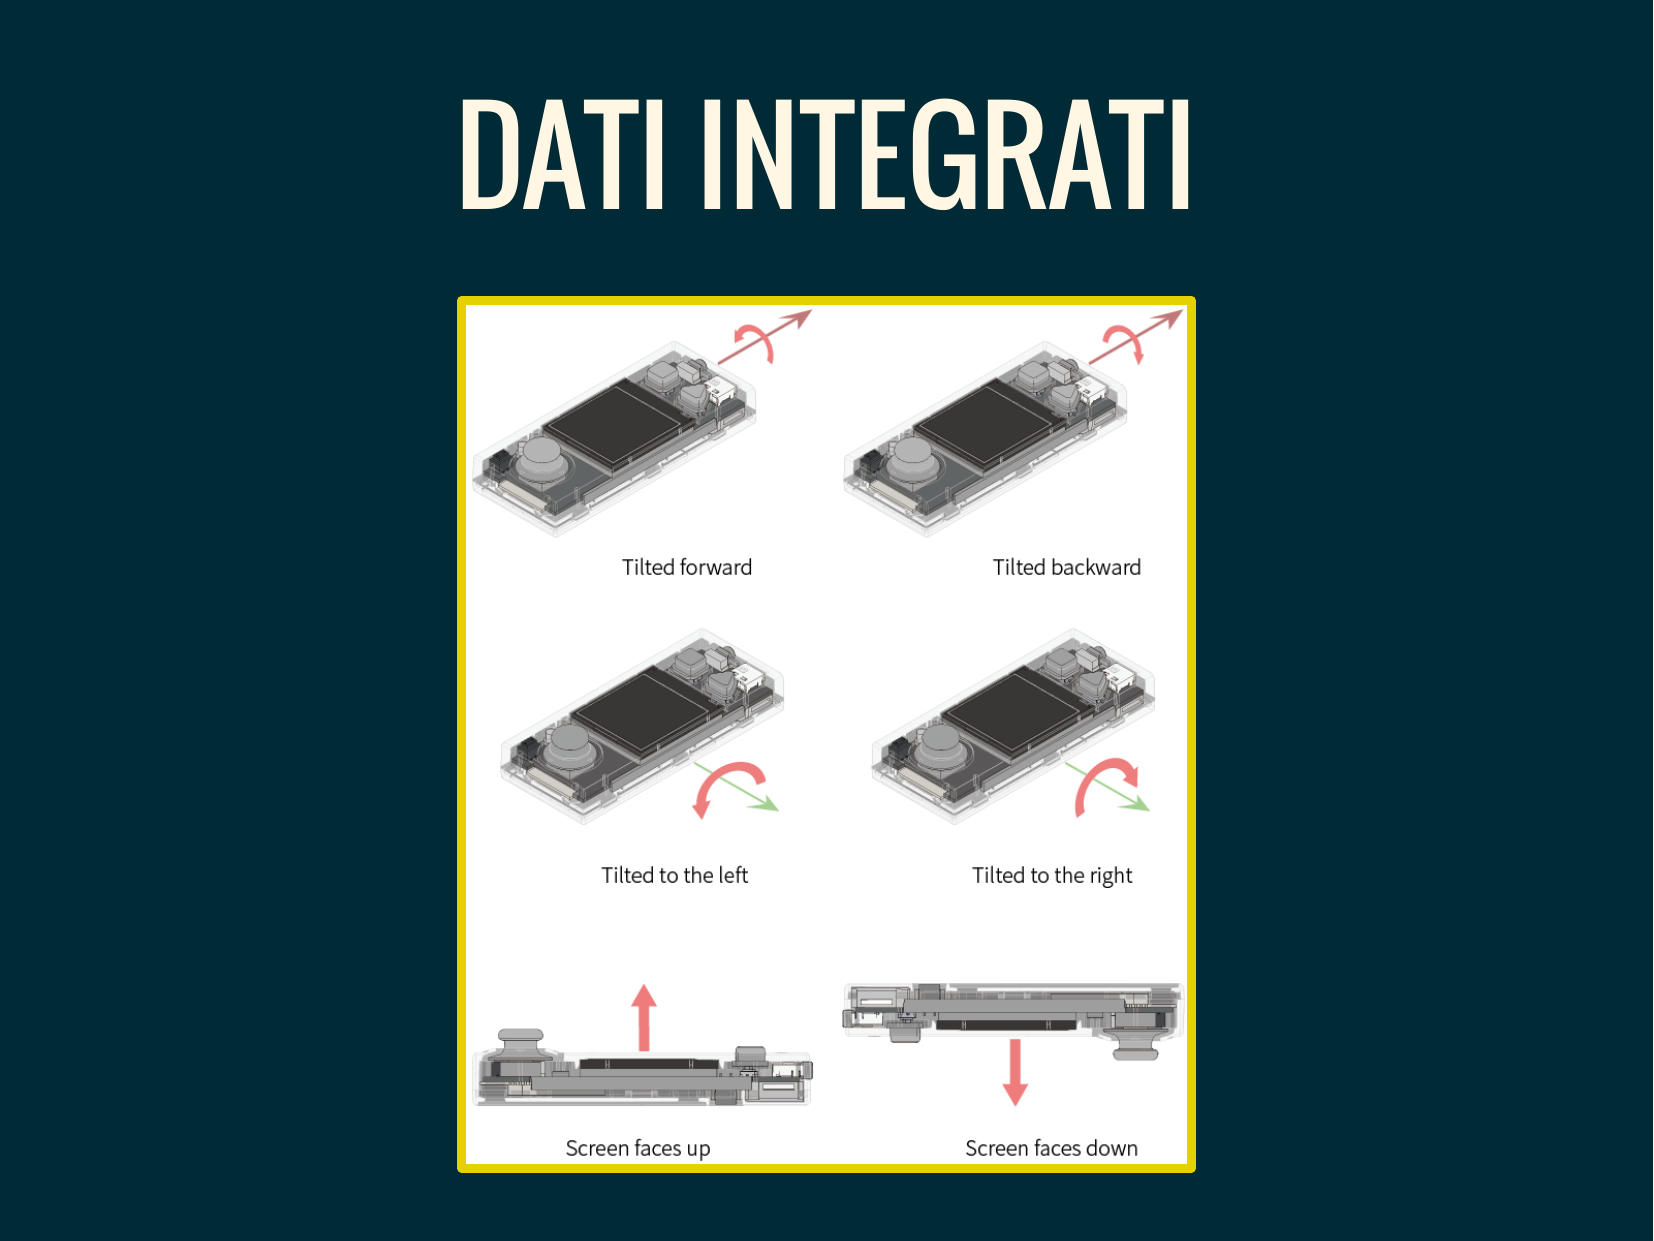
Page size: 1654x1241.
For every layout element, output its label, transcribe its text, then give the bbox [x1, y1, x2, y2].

picture [466, 305, 1187, 1164]
title DATI INTEGRATI [82, 49, 1571, 257]
